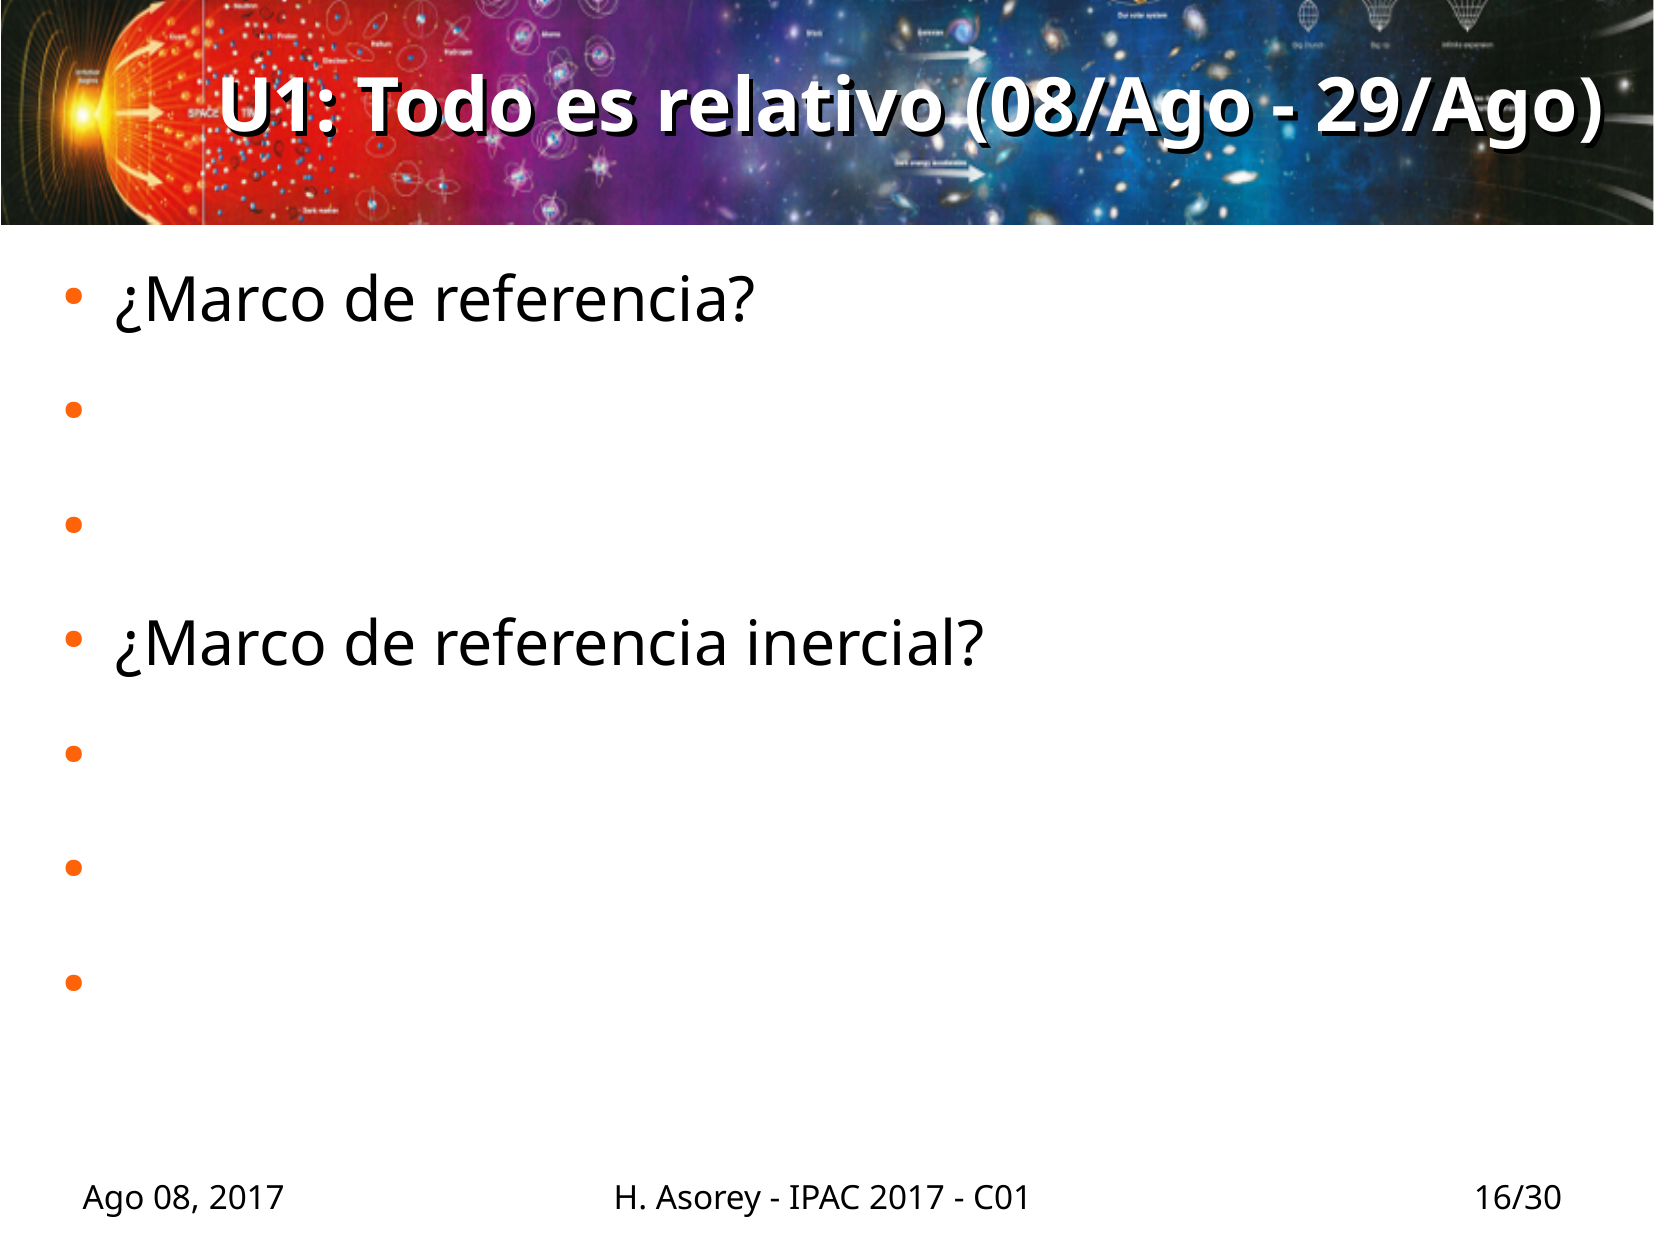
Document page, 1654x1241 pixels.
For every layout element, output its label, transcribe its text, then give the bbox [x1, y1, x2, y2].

list ¿Marco de referencia? ¿Marco de referencia inercial? [45, 255, 1606, 1156]
picture [1, 0, 1654, 225]
title U1: Todo es relativo (08/Ago - 29/Ago) [45, 15, 1606, 191]
